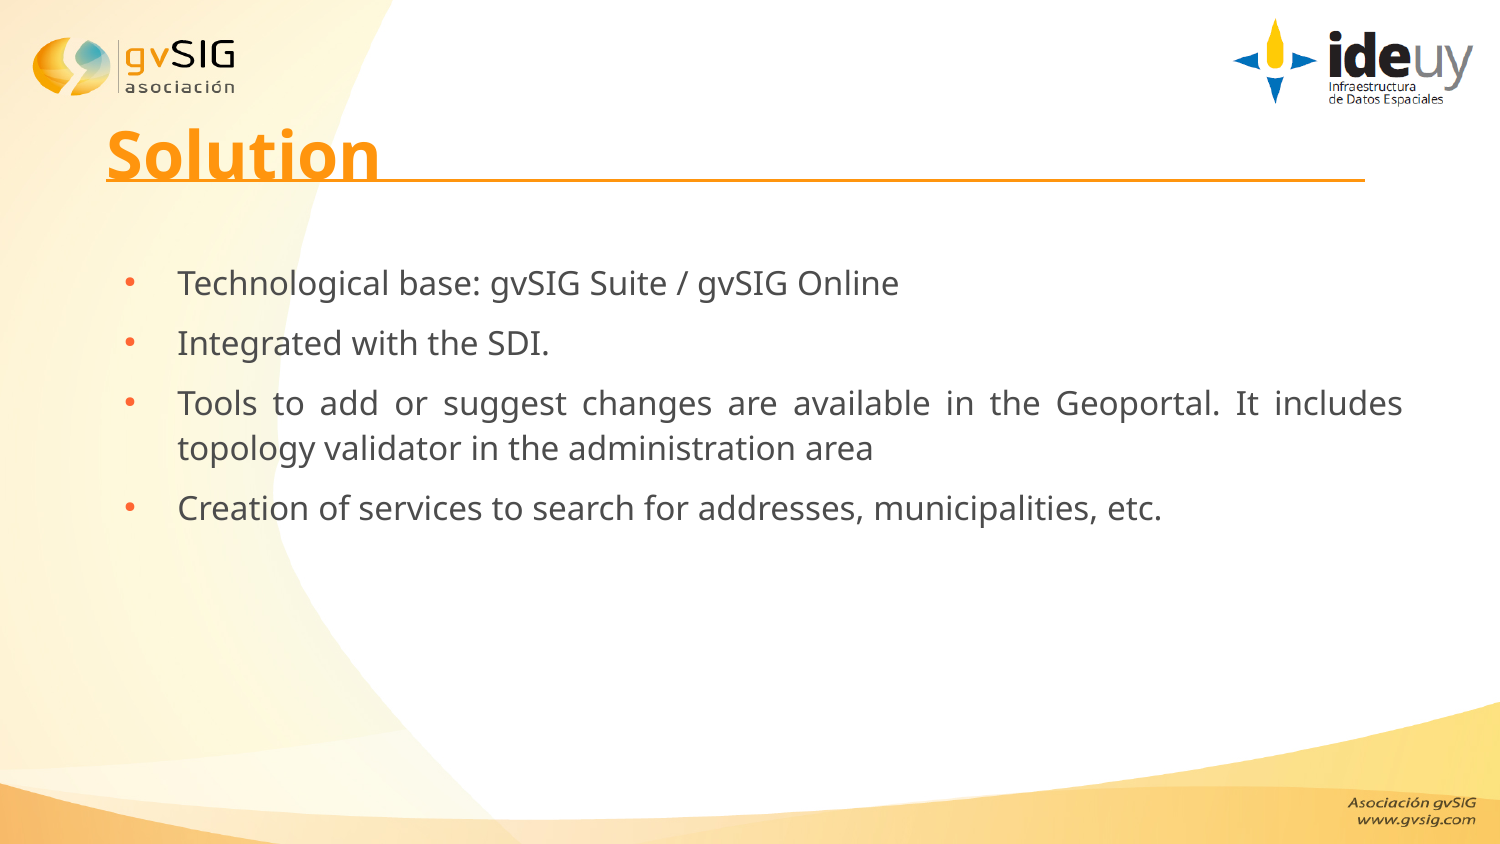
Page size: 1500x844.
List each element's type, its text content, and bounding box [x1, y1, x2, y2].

list Technological base: gvSIG Suite / gvSIG Online Integrated with the SDI. Tools to add or suggest changes are available in the Geoportal. It includes topology validator in the administration area Creation of services to search for addresses, municipalities, etc. [106, 194, 1406, 766]
picture [0, 0, 1500, 844]
title Solution [106, 115, 1457, 193]
